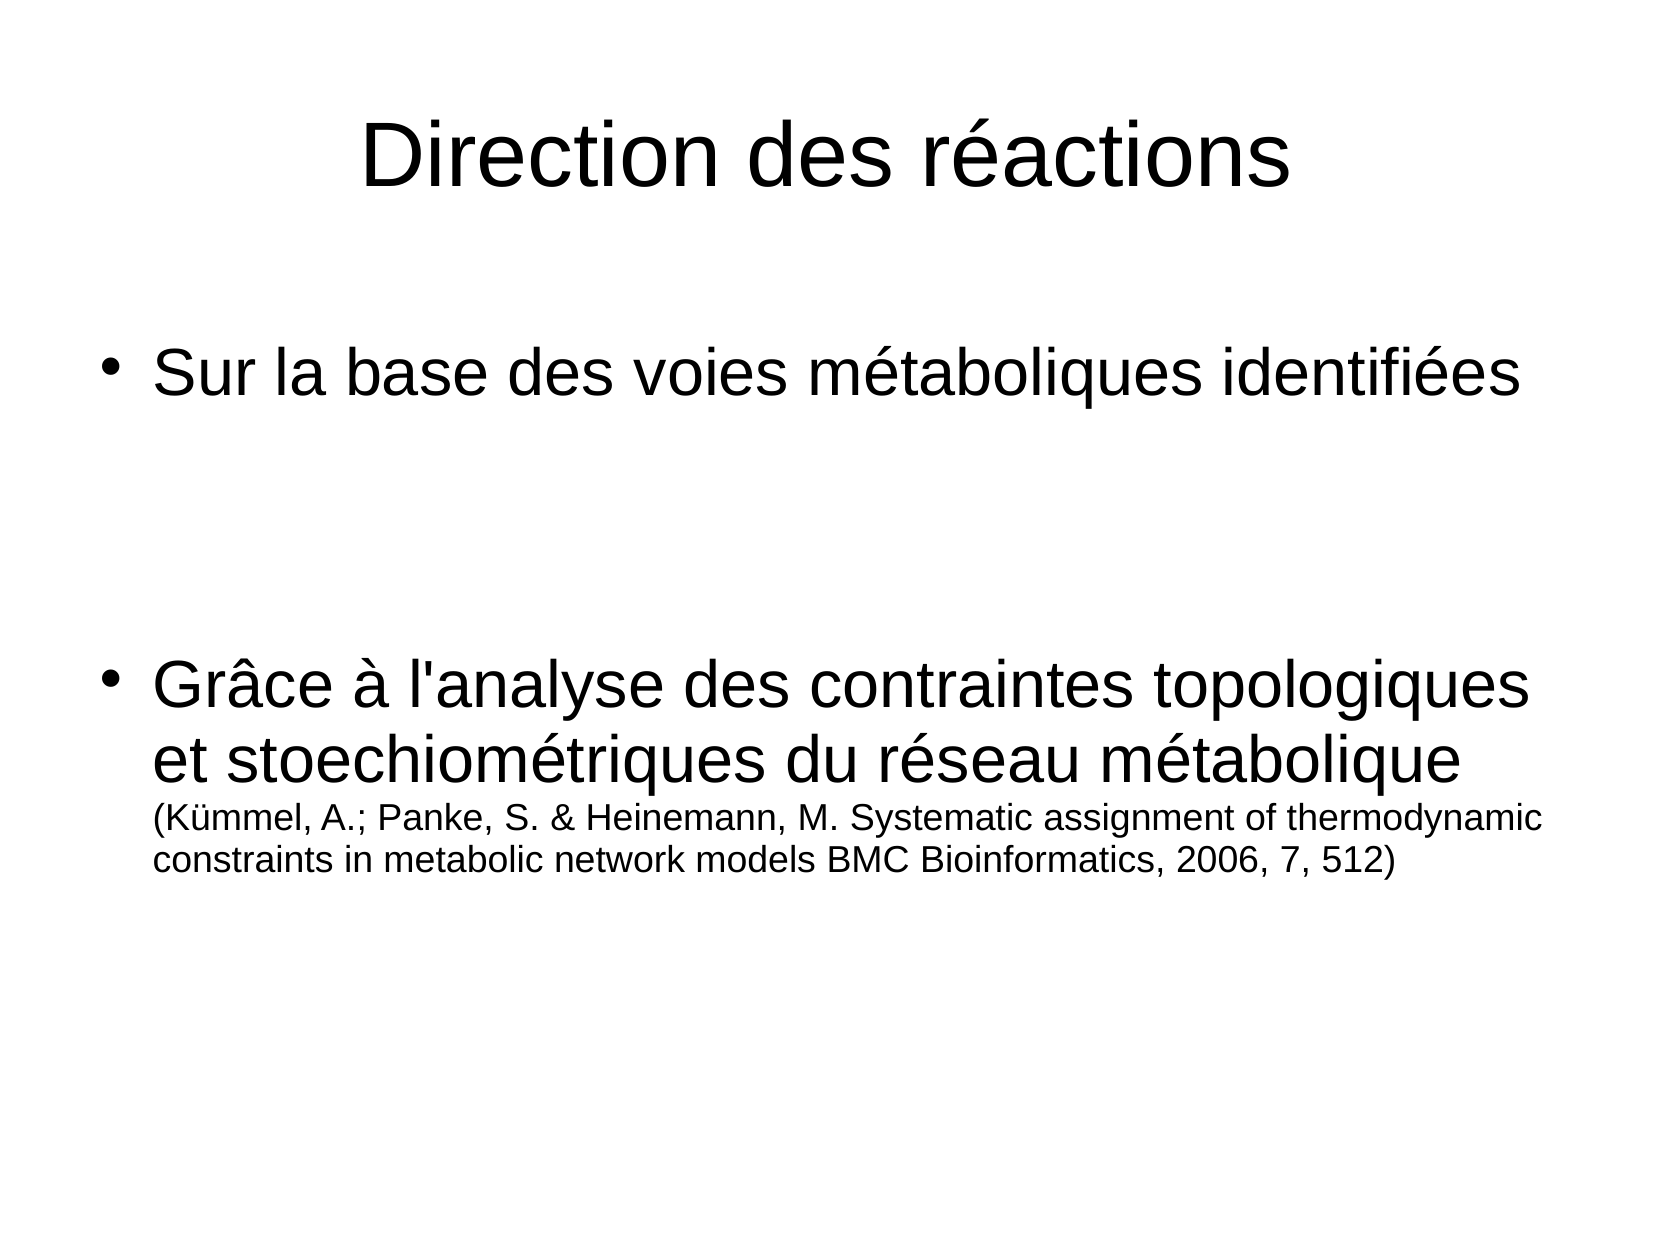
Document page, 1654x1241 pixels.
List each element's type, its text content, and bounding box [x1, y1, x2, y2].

title Direction des réactions [82, 56, 1571, 249]
list Sur la base des voies métaboliques identifiées Grâce à l'analyse des contraintes topologiques et stoechiométriques du réseau métabolique (Kümmel, A.; Panke, S. & Heinemann, M. Systematic assignment of thermodynamic constraints in metabolic network models BMC Bioinformatics, 2006, 7, 512) [82, 331, 1571, 1150]
